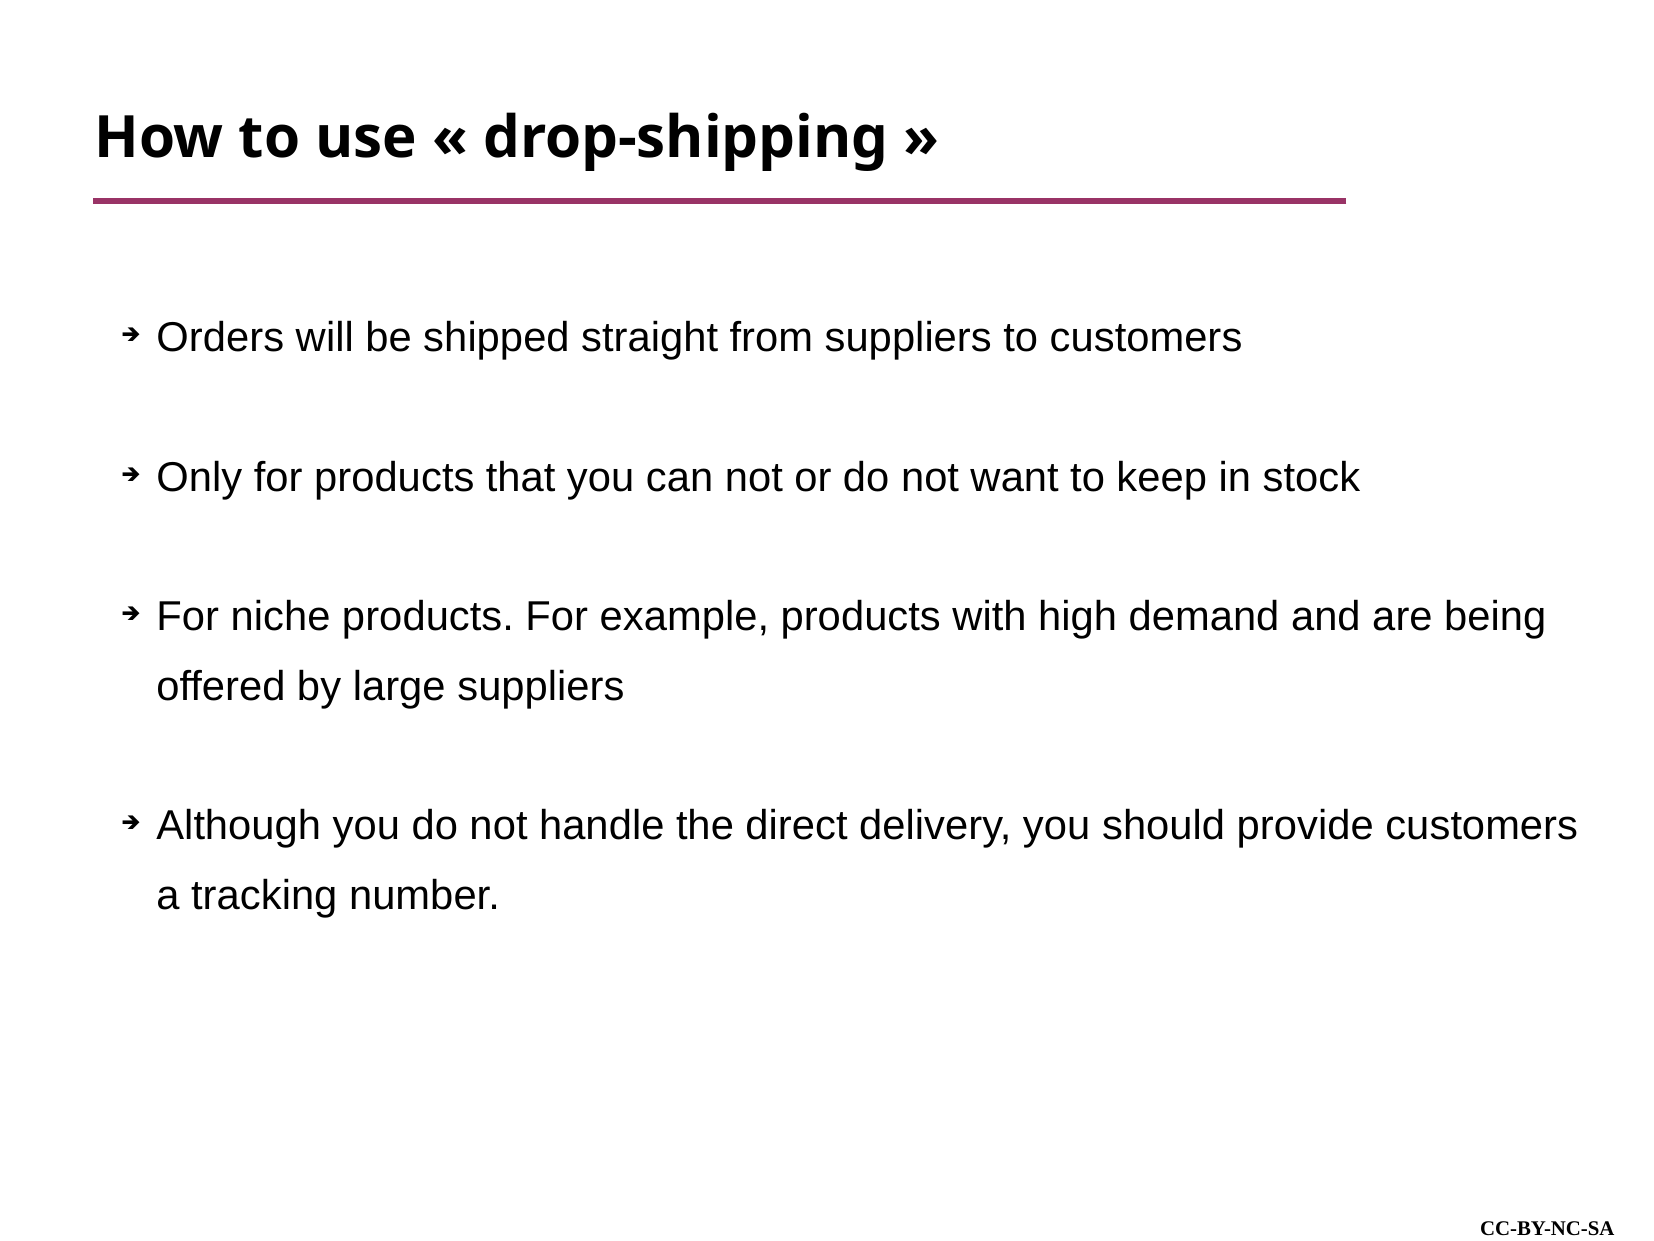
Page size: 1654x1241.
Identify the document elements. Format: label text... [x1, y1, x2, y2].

text_box Orders will be shipped straight from suppliers to customers Only for products that you can not or do not want to keep in stock For niche products. For example, products with high demand and are being offered by large suppliers Although you do not handle the direct delivery, you should provide customers a tracking number. [106, 283, 1607, 903]
title How to use « drop-shipping » [94, 31, 1571, 239]
